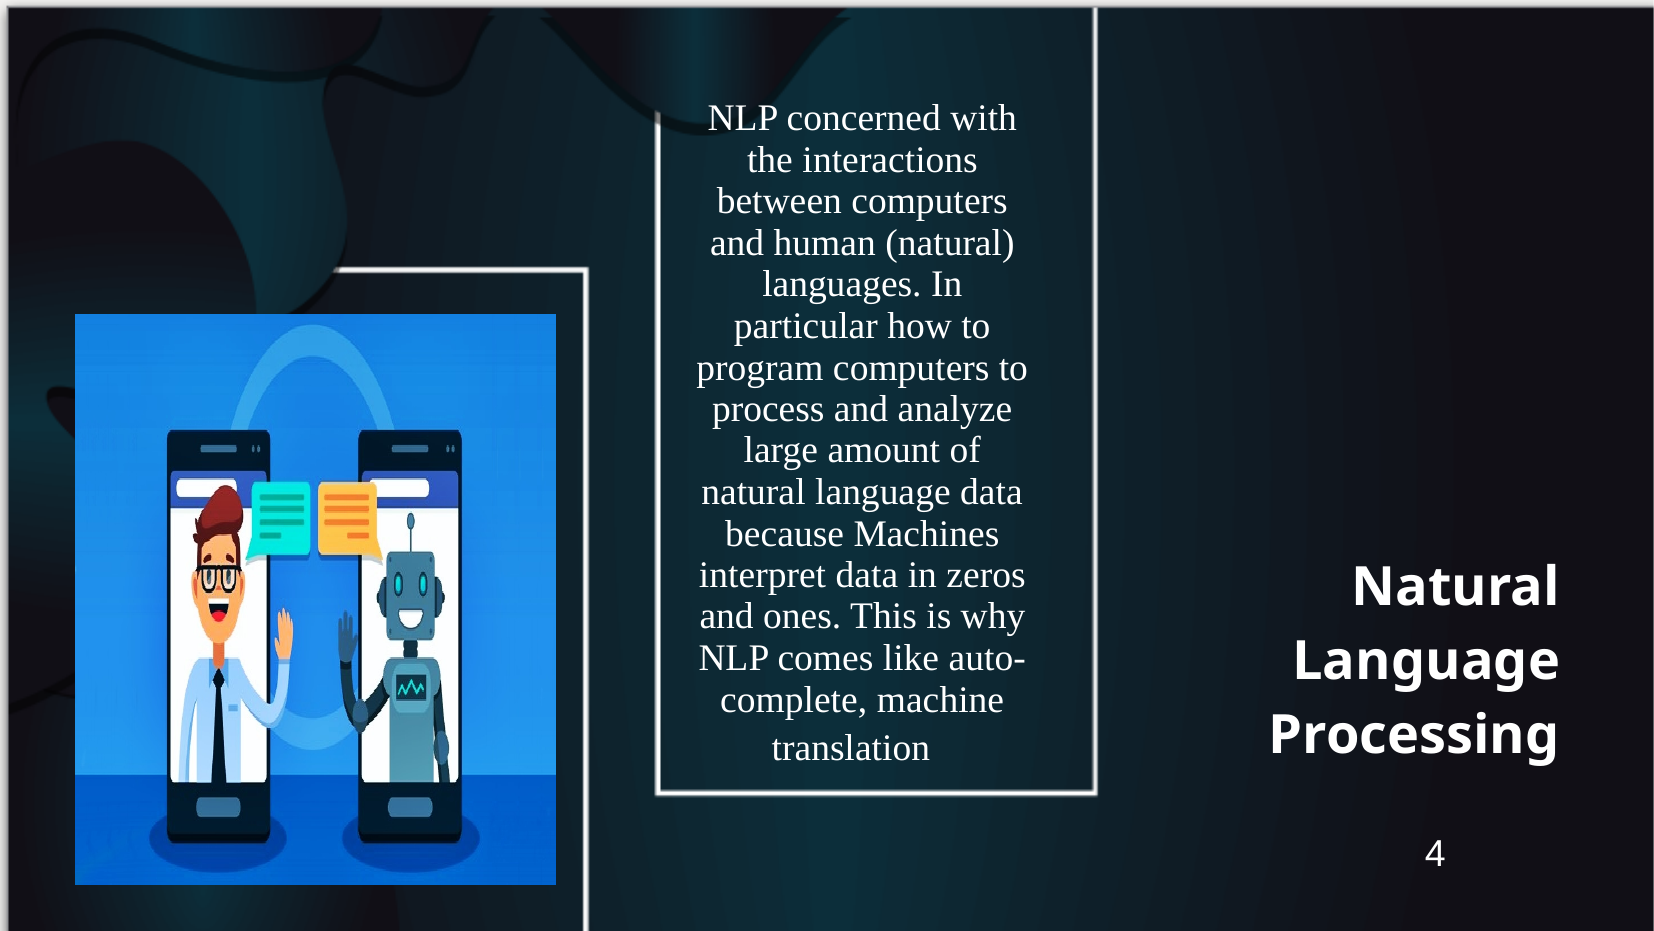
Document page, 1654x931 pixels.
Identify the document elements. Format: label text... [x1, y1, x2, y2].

text_box 4 [1410, 825, 1576, 882]
text_box NLP concerned with the interactions between computers and human (natural) languages. In particular how to program computers to process and analyze large amount of natural language data because Machines interpret data in zeros and ones. This is why NLP comes like auto-complete, machine translation [675, 90, 1051, 779]
text_box Natural Language Processing [1155, 540, 1576, 781]
picture [0, 0, 1654, 931]
